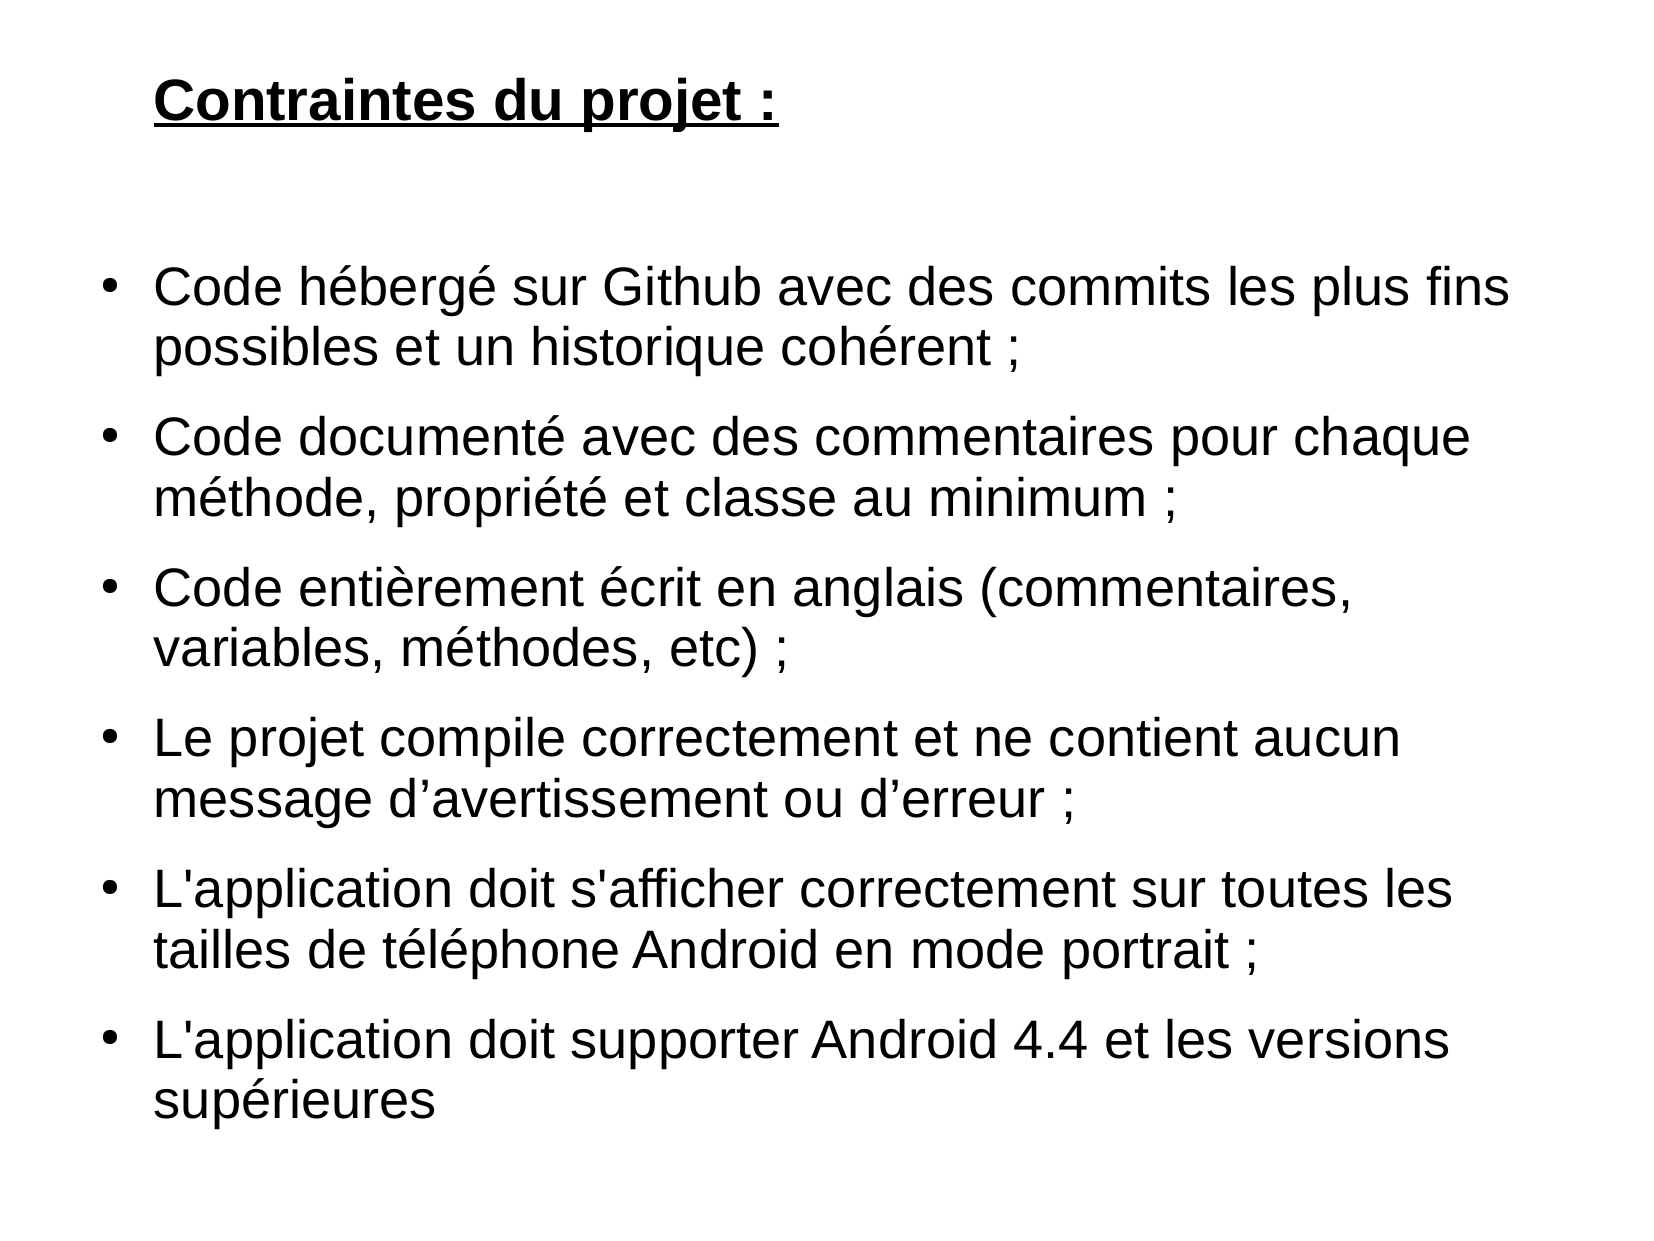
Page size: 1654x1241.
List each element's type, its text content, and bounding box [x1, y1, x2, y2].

list Contraintes du projet : Code hébergé sur Github avec des commits les plus fins possibles et un historique cohérent ; Code documenté avec des commentaires pour chaque méthode, propriété et classe au minimum ; Code entièrement écrit en anglais (commentaires, variables, méthodes, etc) ; Le projet compile correctement et ne contient aucun message d’avertissement ou d’erreur ; L'application doit s'afficher correctement sur toutes les tailles de téléphone Android en mode portrait ; L'application doit supporter Android 4.4 et les versions supérieures [82, 67, 1571, 1182]
